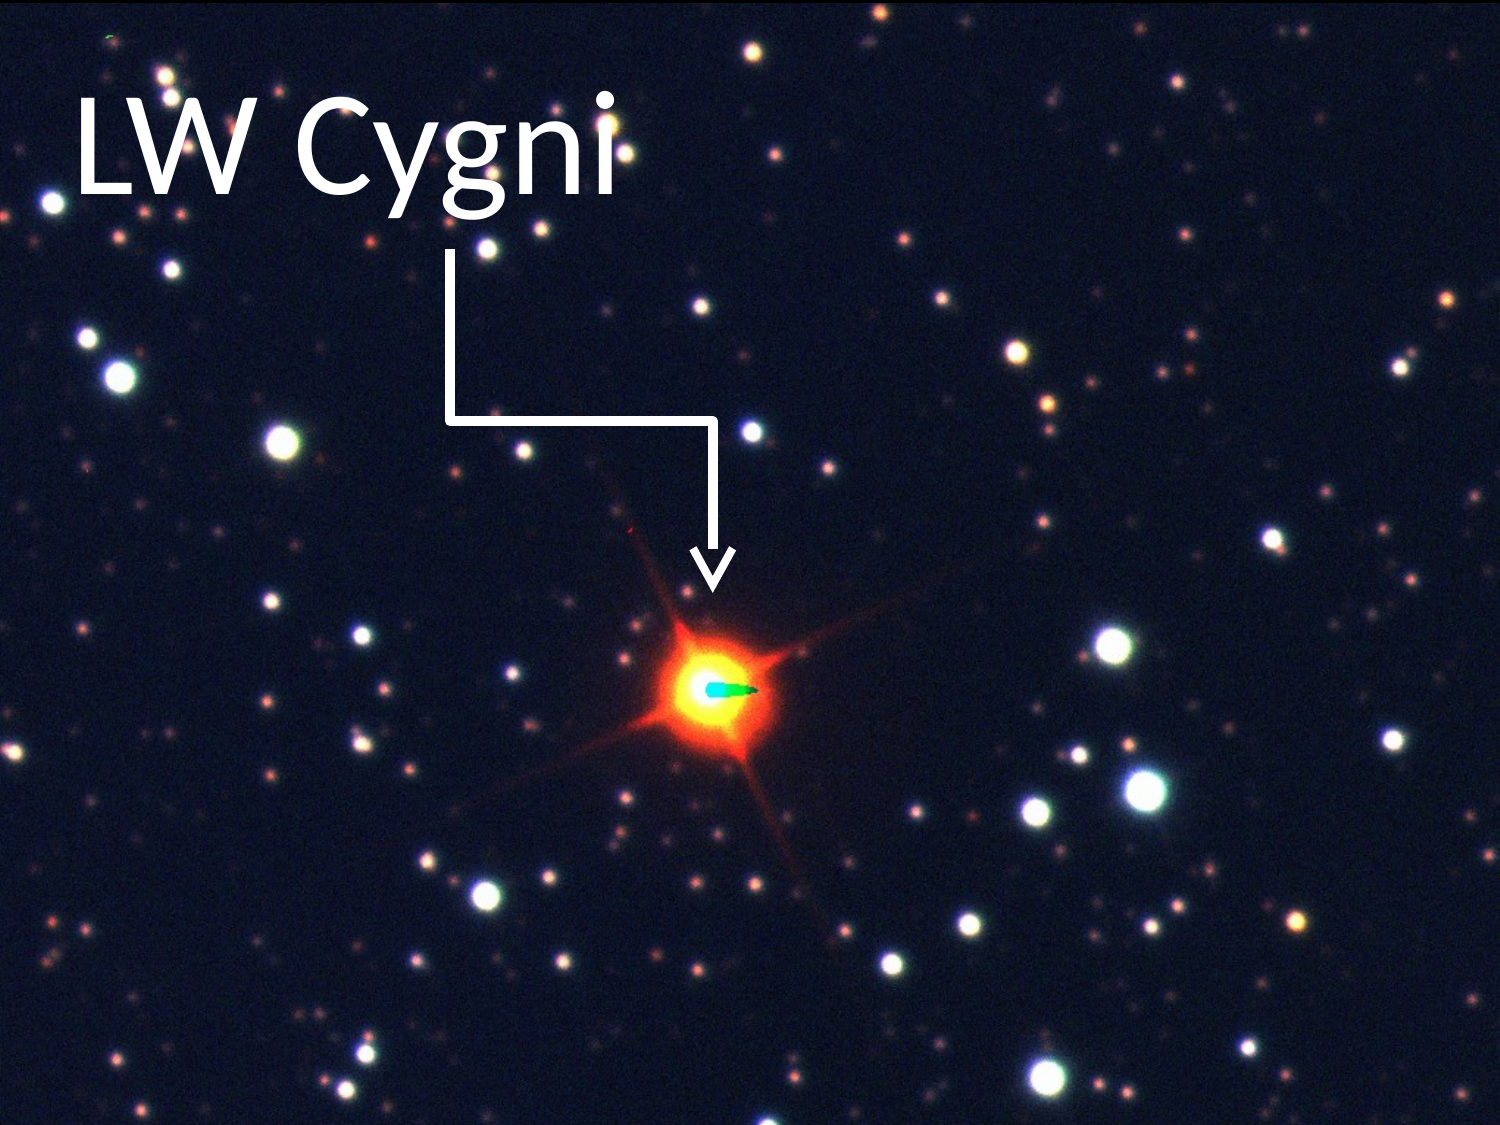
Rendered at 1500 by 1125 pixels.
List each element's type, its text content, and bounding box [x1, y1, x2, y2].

text_box LW Cygni [56, 37, 719, 233]
picture [0, 3, 1500, 1125]
